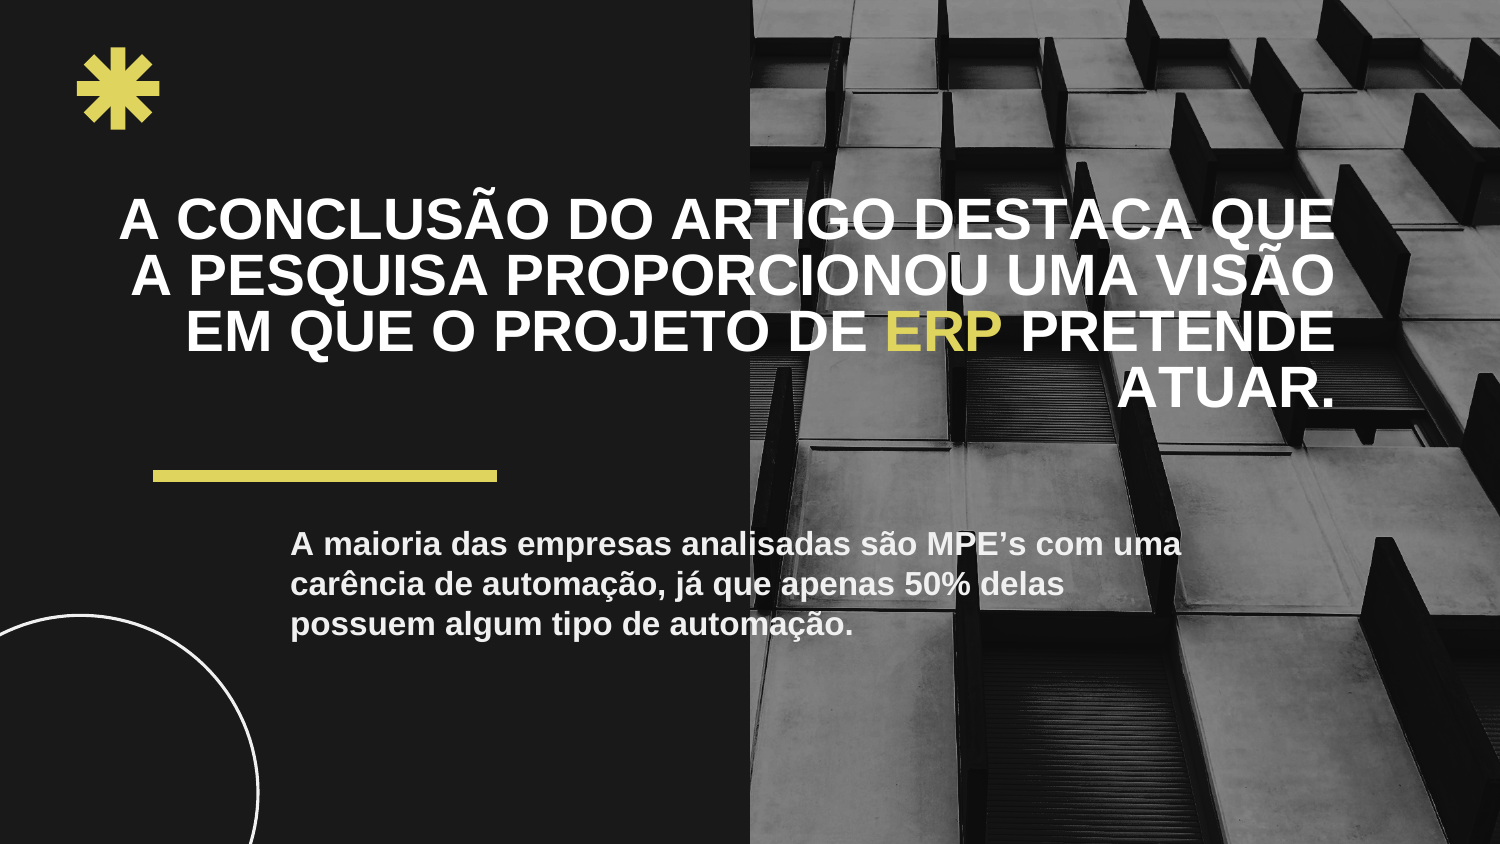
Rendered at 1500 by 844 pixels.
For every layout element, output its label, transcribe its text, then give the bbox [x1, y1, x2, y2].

text_box [155, 472, 495, 480]
title A CONCLUSÃO DO ARTIGO DESTACA QUE A PESQUISA PROPORCIONOU UMA VISÃO EM QUE O PROJETO DE ERP PRETENDE ATUAR. [118, 118, 1356, 494]
picture [750, 0, 1500, 844]
text_box A maioria das empresas analisadas são MPE’s com uma carência de automação, já que apenas 50% delas possuem algum tipo de automação. [275, 514, 1225, 651]
